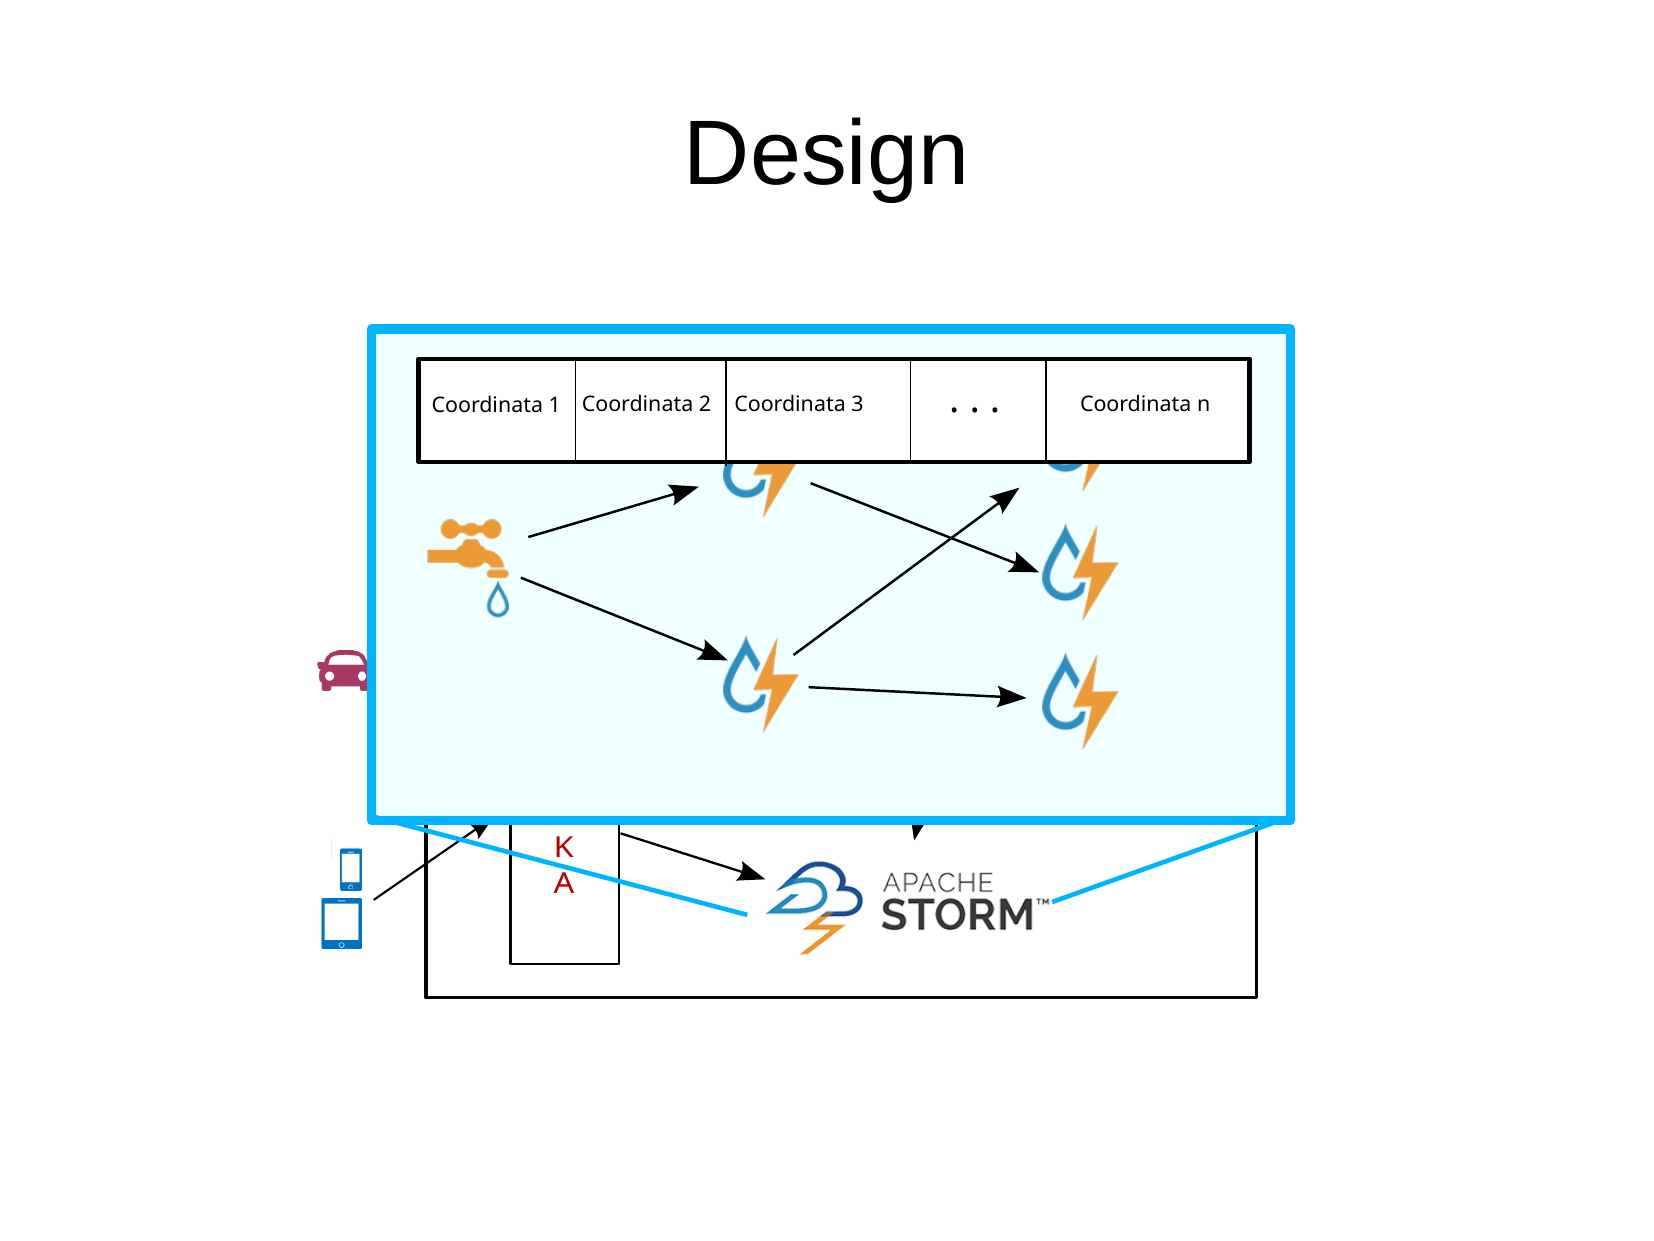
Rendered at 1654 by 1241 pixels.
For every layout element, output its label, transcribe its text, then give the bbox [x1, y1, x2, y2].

picture [302, 290, 1351, 1010]
title Design [82, 49, 1571, 257]
